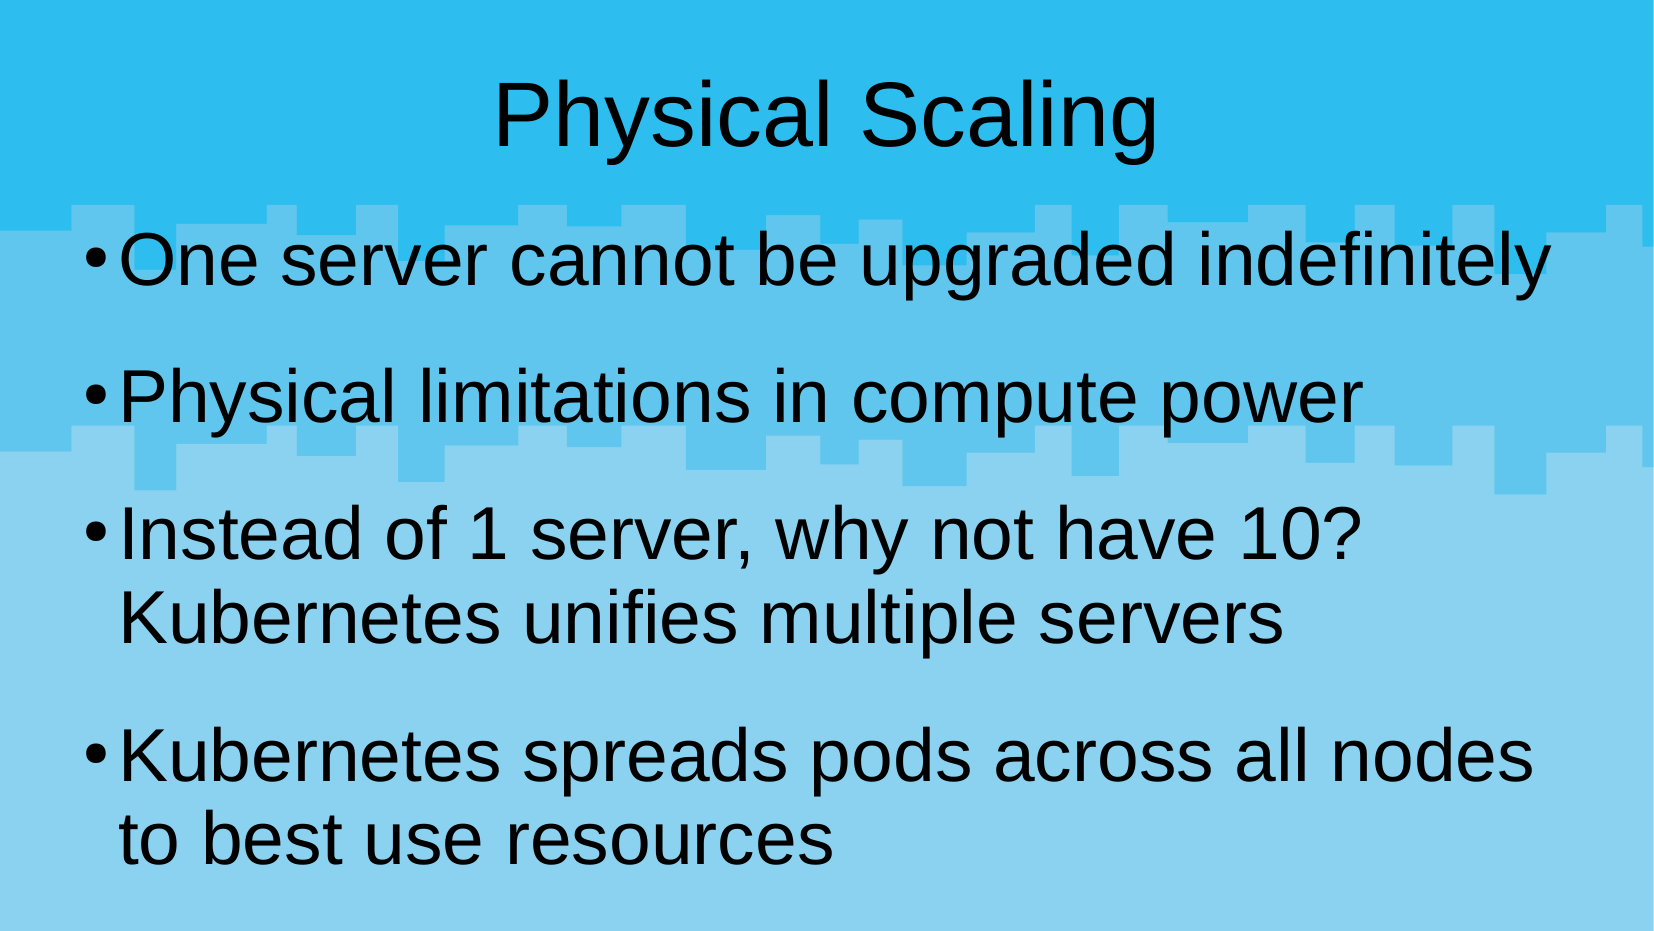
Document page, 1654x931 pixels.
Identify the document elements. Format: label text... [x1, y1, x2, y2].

subtitle One server cannot be upgraded indefinitely Physical limitations in compute power Instead of 1 server, why not have 10? Kubernetes unifies multiple servers Kubernetes spreads pods across all nodes to best use resources [82, 217, 1571, 886]
picture [0, 0, 1654, 931]
title Physical Scaling [82, 37, 1571, 193]
